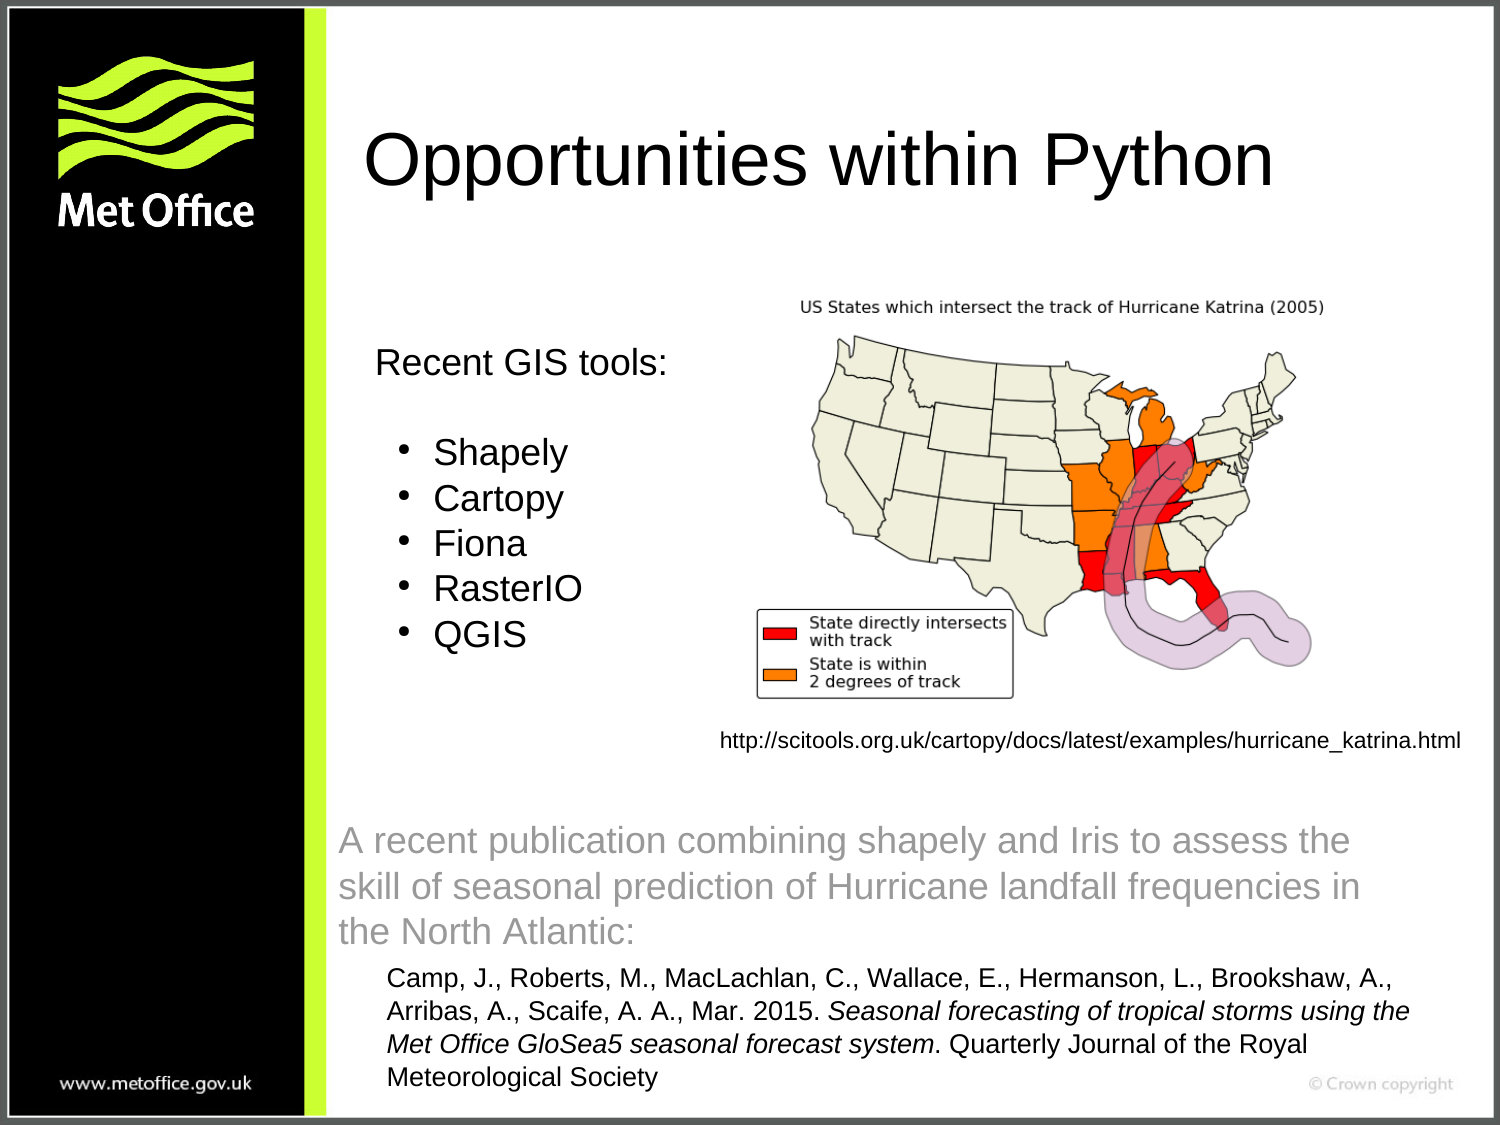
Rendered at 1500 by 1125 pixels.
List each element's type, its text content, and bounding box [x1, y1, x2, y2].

text_box http://scitools.org.uk/cartopy/docs/latest/examples/hurricane_katrina.html [705, 717, 1486, 768]
text_box Recent GIS tools: Shapely Cartopy Fiona RasterIO QGIS [360, 329, 732, 662]
title Opportunities within Python [348, 95, 1495, 209]
text_box A recent publication combining shapely and Iris to assess the skill of seasonal prediction of Hurricane landfall frequencies in the North Atlantic: [323, 808, 1404, 1033]
picture [2, 2, 1498, 1123]
text_box Camp, J., Roberts, M., MacLachlan, C., Wallace, E., Hermanson, L., Brookshaw, A., Arribas, A., Scaife, A. A., Mar. 2015. Seasonal forecasting of tropical storms using the Met Office GloSea5 seasonal forecast system. Quarterly Journal of the Royal Meteorological Society [371, 952, 1467, 1099]
